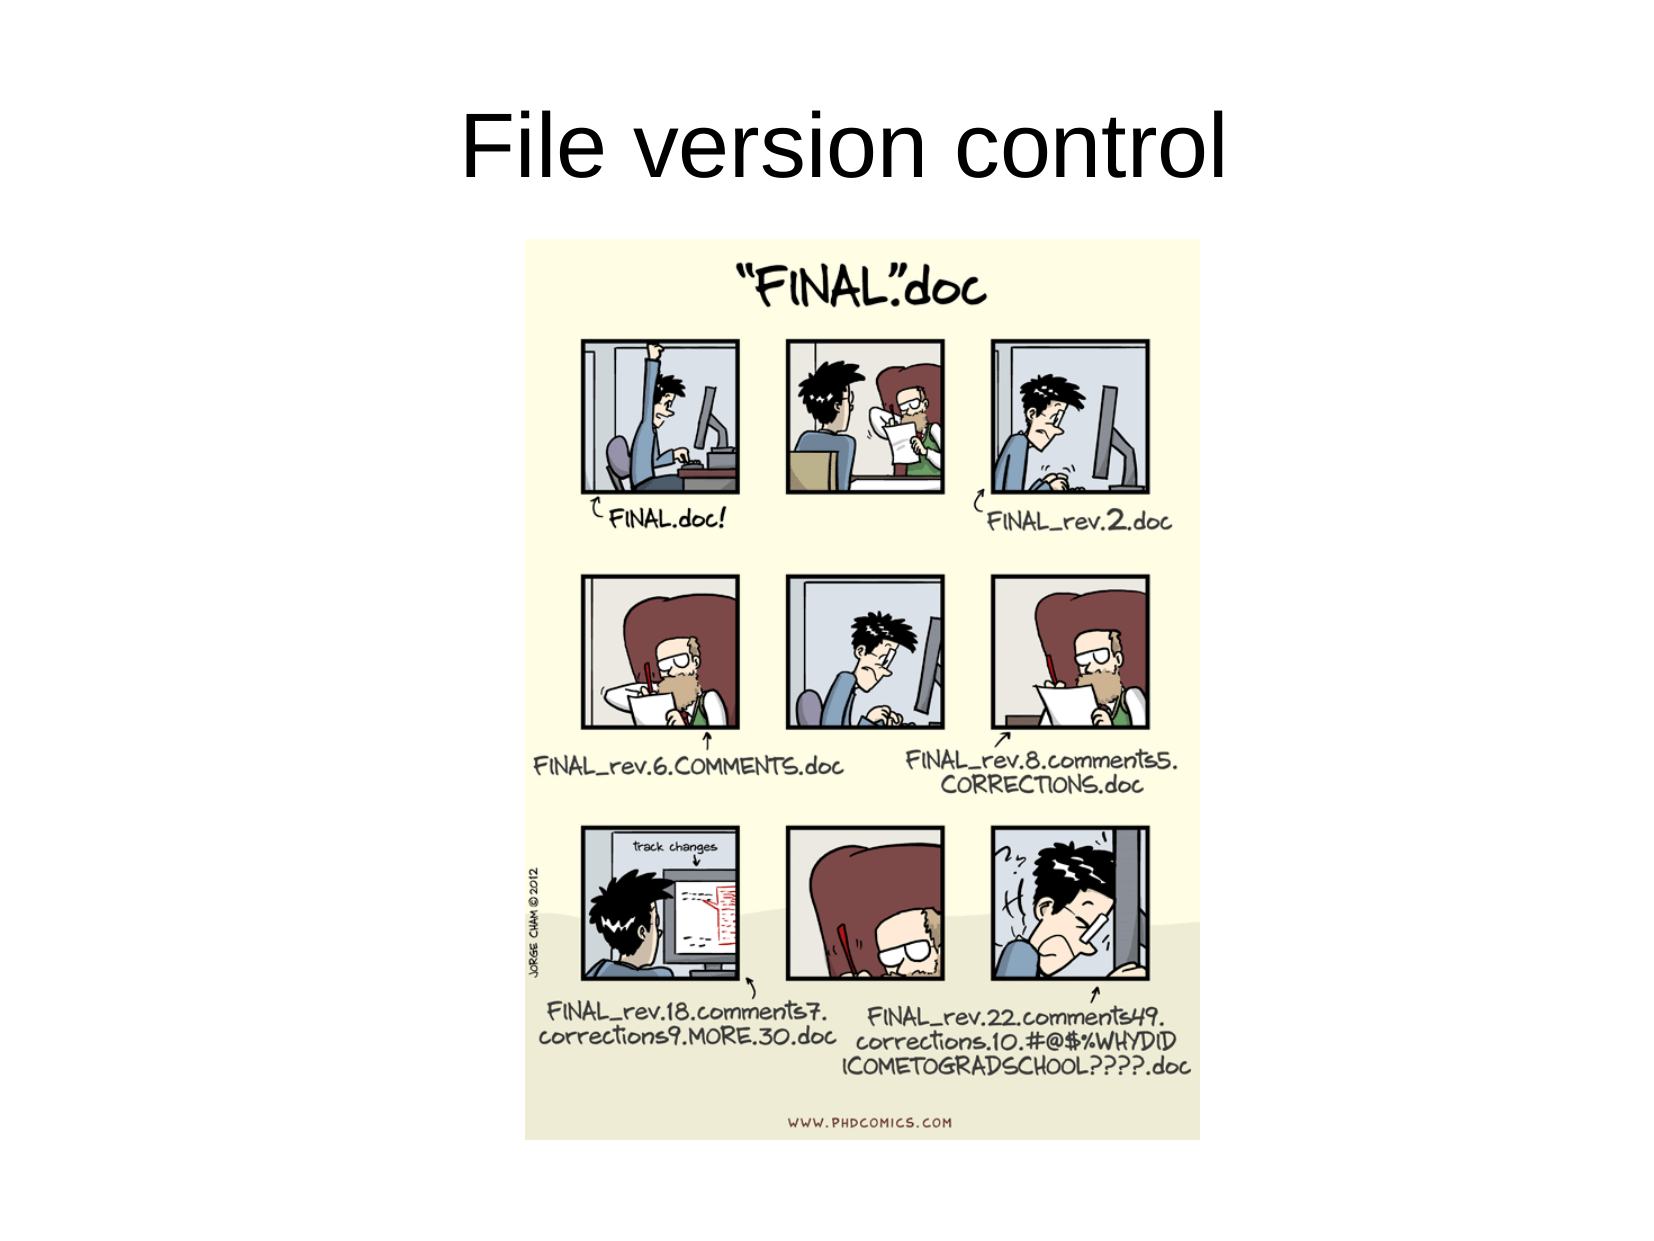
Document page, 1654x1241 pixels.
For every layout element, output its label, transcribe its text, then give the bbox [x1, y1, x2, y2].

picture [525, 239, 1200, 1141]
title File version control [450, 69, 1240, 222]
